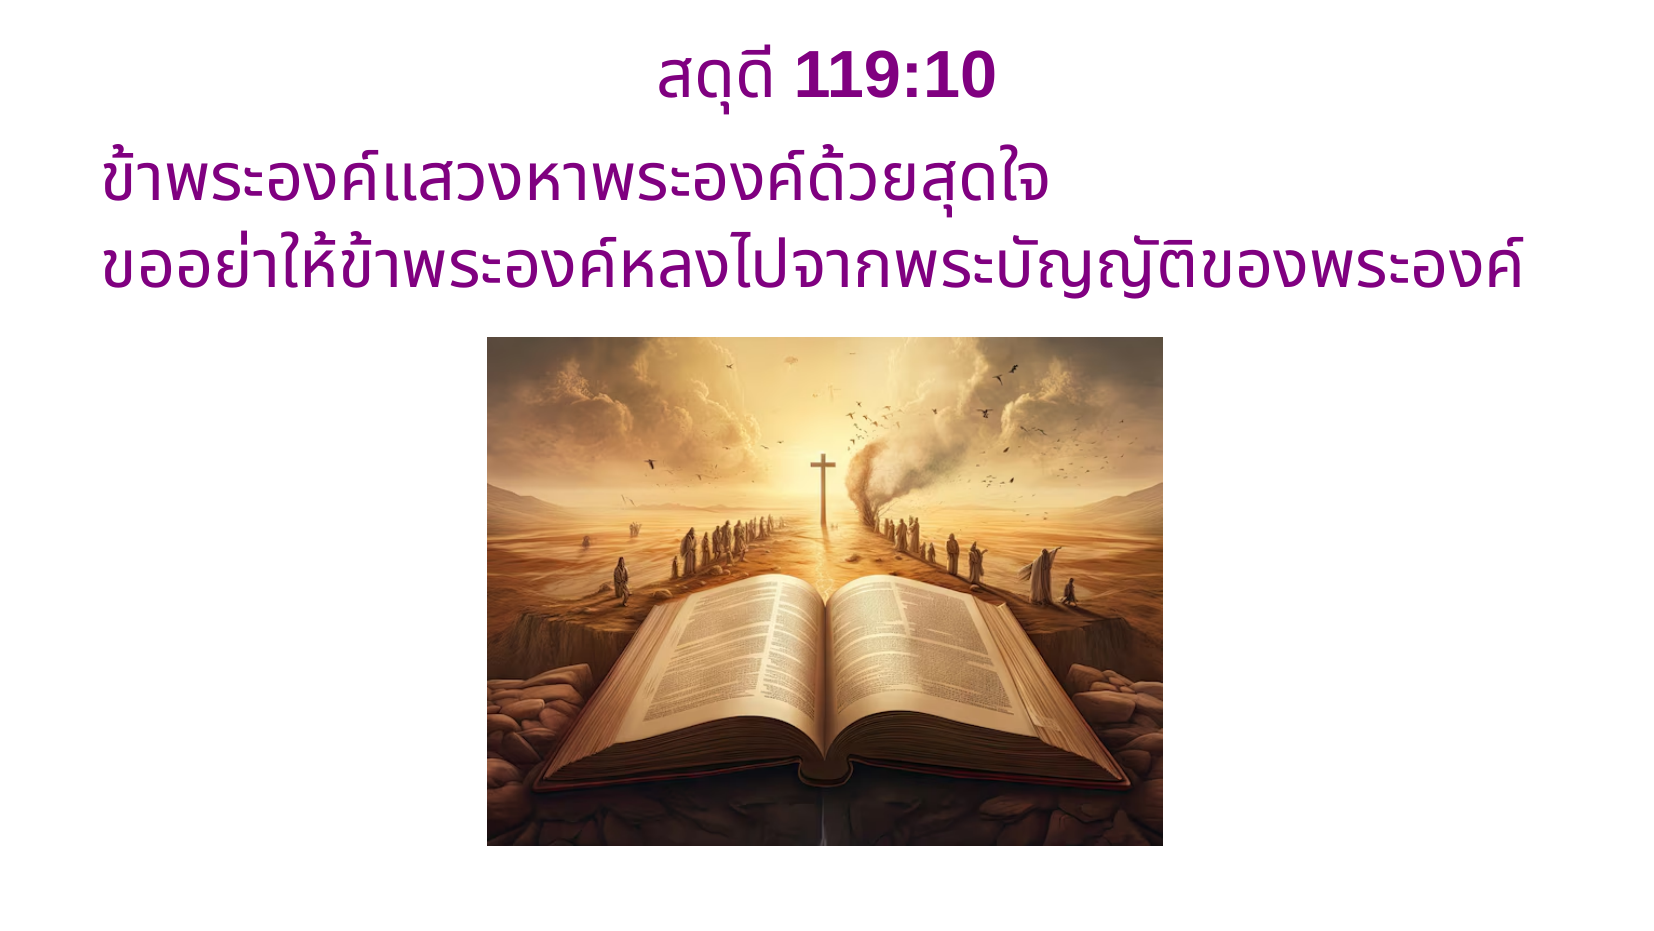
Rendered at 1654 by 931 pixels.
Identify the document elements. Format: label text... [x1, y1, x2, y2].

text_box ข้าพระองค์แสวงหาพระองค์ด้วยสุดใจ ขออย่าให้ข้าพระองค์หลงไปจากพระบัญญัติของพระองค์ [85, 133, 1576, 323]
title สดุดี 119:10 [82, 19, 1571, 143]
picture [487, 337, 1163, 846]
